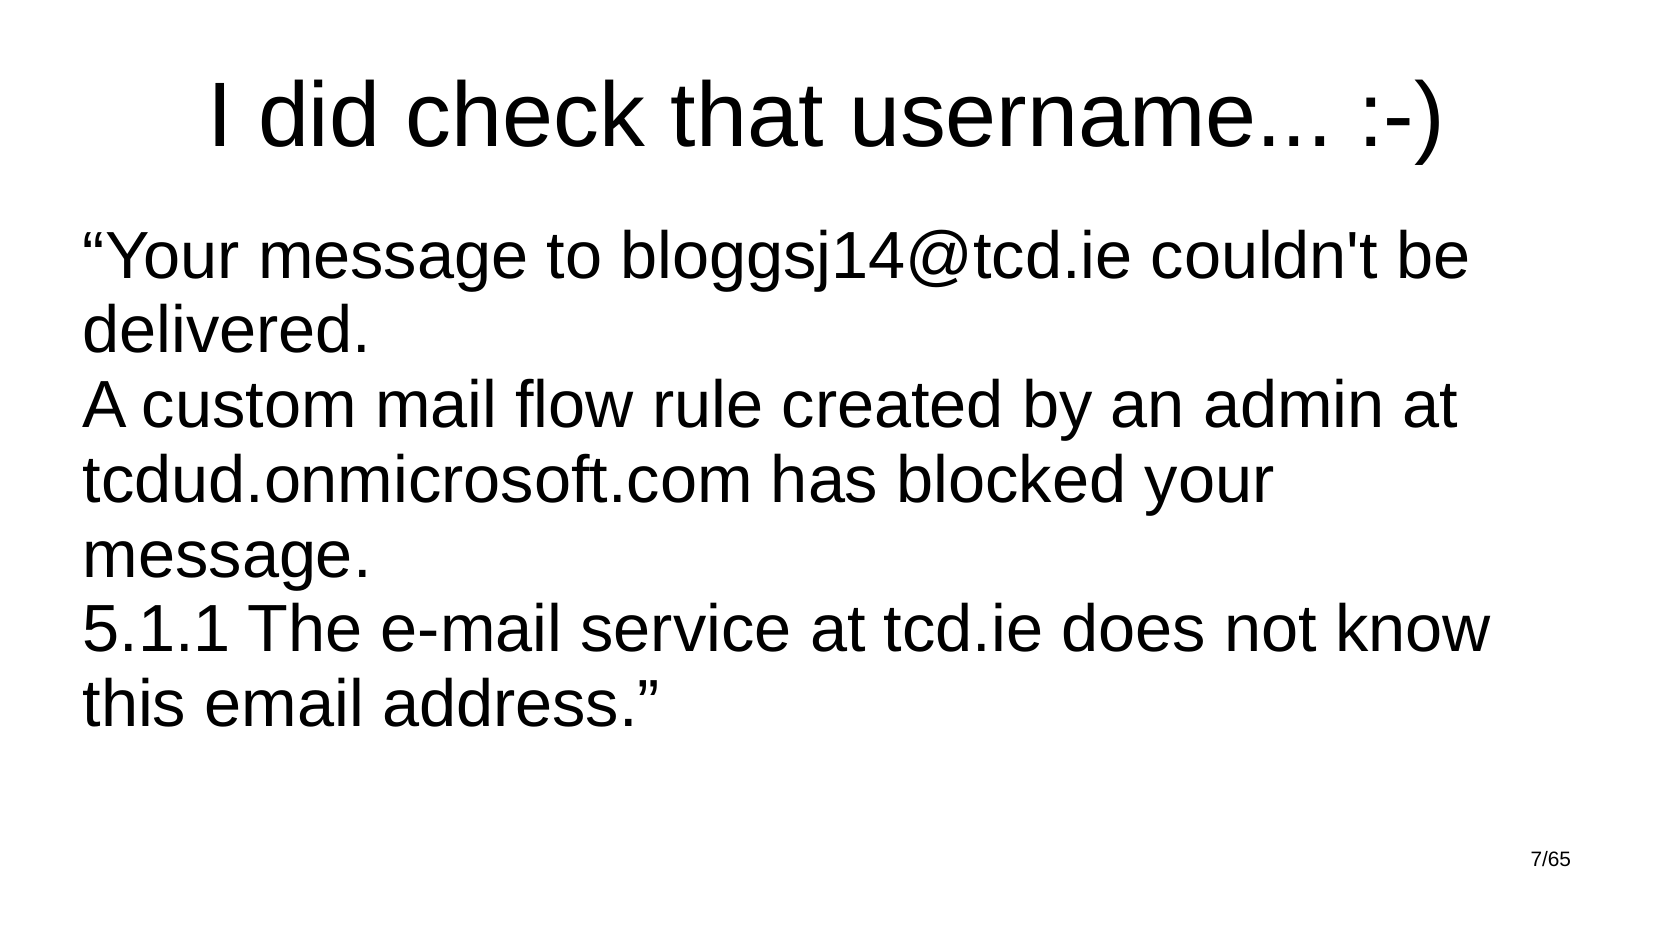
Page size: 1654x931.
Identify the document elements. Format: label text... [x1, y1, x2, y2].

title I did check that username... :-) [82, 37, 1571, 193]
list “Your message to bloggsj14@tcd.ie couldn't be delivered. A custom mail flow rule created by an admin at tcdud.onmicrosoft.com has blocked your message. 5.1.1 The e-mail service at tcd.ie does not know this email address.” [82, 217, 1571, 758]
